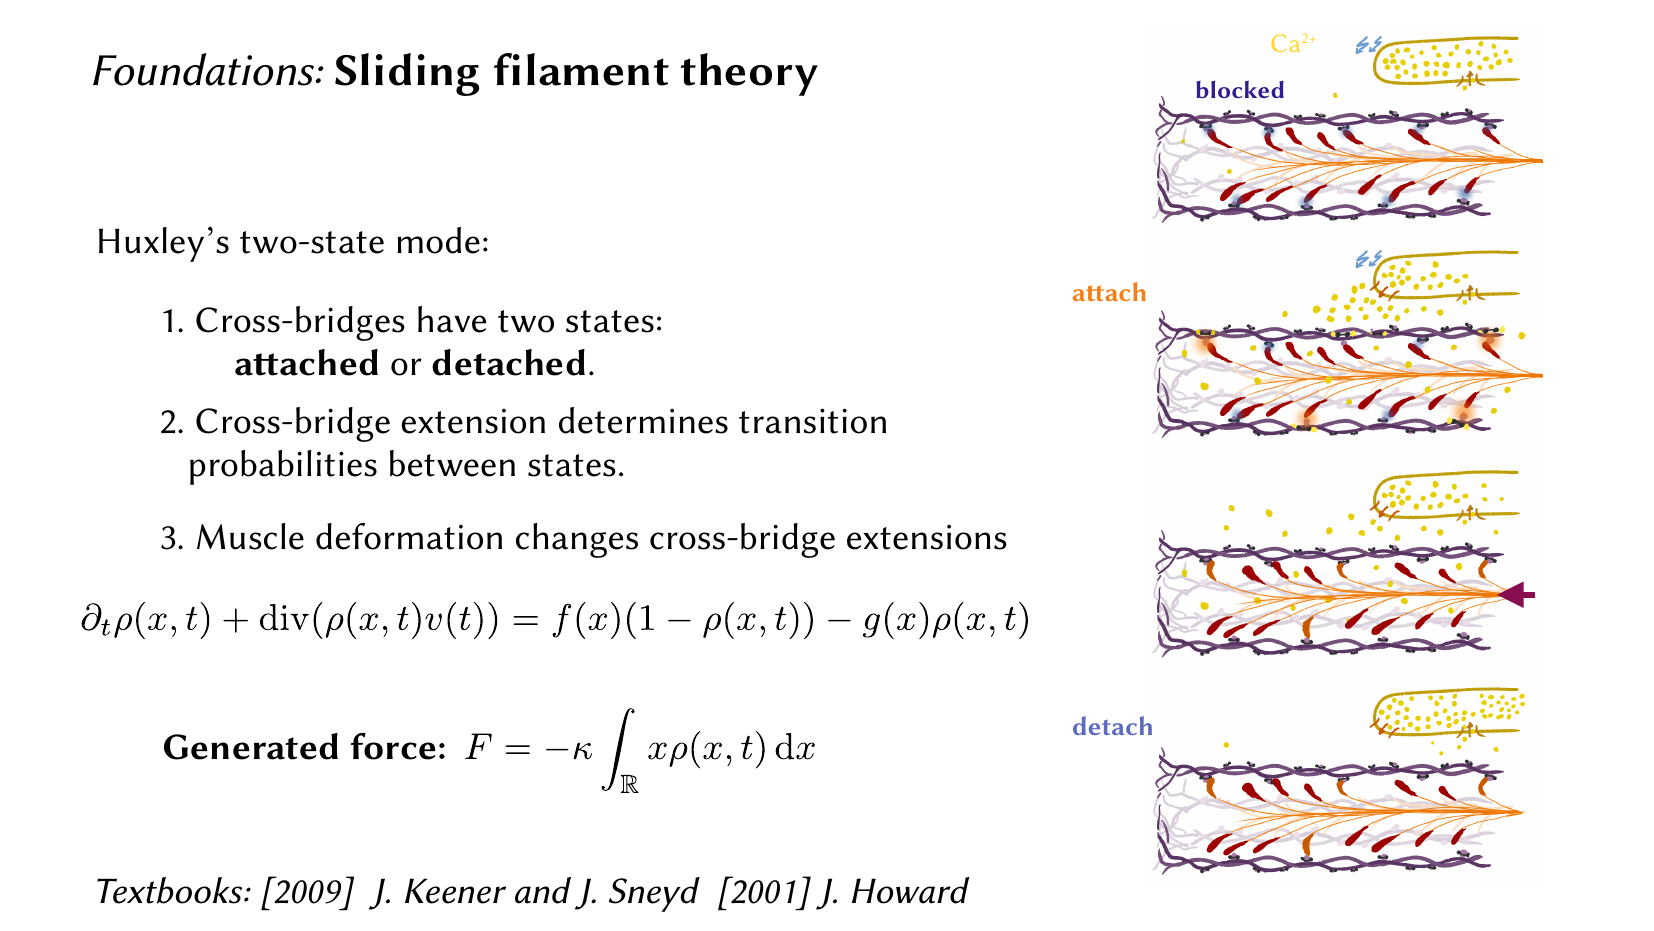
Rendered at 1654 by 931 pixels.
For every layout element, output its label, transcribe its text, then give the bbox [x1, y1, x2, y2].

text_box [313, 601, 323, 640]
text_box [627, 601, 636, 640]
text_box [200, 601, 210, 640]
text_box [691, 731, 701, 769]
text_box 2. Cross-bridge extension determines transition probabilities between states. [144, 392, 1035, 493]
text_box attach [1057, 270, 1163, 316]
text_box [919, 601, 929, 640]
text_box [347, 601, 357, 640]
text_box Ca2+ [1255, 20, 1332, 67]
text_box [488, 601, 498, 640]
text_box [101, 619, 110, 636]
text_box [171, 625, 176, 638]
text_box [703, 613, 722, 638]
text_box [796, 742, 815, 760]
text_box [990, 625, 995, 638]
text_box [148, 613, 167, 631]
text_box [588, 613, 608, 631]
text_box [725, 601, 734, 640]
text_box [552, 603, 572, 638]
text_box [601, 708, 635, 792]
text_box [290, 613, 309, 631]
text_box [641, 605, 654, 630]
text_box [81, 603, 102, 631]
text_box [411, 601, 421, 640]
text_box [620, 774, 639, 793]
text_box [447, 601, 457, 640]
text_box [774, 606, 787, 631]
text_box [741, 735, 753, 760]
text_box [755, 731, 765, 769]
text_box [885, 601, 894, 640]
text_box [397, 606, 409, 631]
text_box 1. Cross-bridges have two states: attached or detached. [144, 291, 1035, 392]
text_box [932, 613, 951, 638]
text_box [425, 613, 442, 631]
text_box [648, 742, 667, 760]
text_box [737, 613, 756, 631]
text_box [325, 613, 344, 638]
text_box [760, 625, 766, 638]
text_box [804, 601, 813, 640]
text_box [114, 613, 132, 638]
text_box [382, 625, 388, 638]
text_box [473, 601, 483, 640]
text_box [726, 755, 732, 767]
text_box [259, 604, 279, 631]
text_box [465, 733, 492, 759]
text_box [1019, 601, 1028, 640]
text_box [896, 613, 916, 631]
text_box Foundations: Sliding filament theory [74, 37, 1035, 157]
text_box [610, 601, 620, 640]
text_box Huxley’s two-state mode: [80, 213, 986, 271]
text_box [459, 606, 471, 631]
text_box [280, 613, 289, 630]
text_box [1004, 606, 1016, 631]
picture [1035, 20, 1653, 894]
text_box blocked [1180, 69, 1300, 113]
text_box [359, 613, 379, 631]
text_box detach [1057, 704, 1169, 750]
text_box Generated force: [147, 718, 461, 776]
text_box [573, 742, 593, 760]
text_box 3. Muscle deformation changes cross-bridge extensions [144, 508, 1023, 567]
text_box [789, 601, 799, 640]
text_box [223, 608, 249, 633]
text_box [703, 742, 723, 760]
text_box [576, 601, 586, 640]
text_box [185, 606, 198, 631]
text_box [862, 613, 880, 638]
text_box [966, 613, 986, 631]
text_box [669, 742, 688, 768]
text_box [775, 733, 795, 760]
text_box [136, 601, 145, 640]
text_box Textbooks: [2009] J. Keener and J. Sneyd [2001] J. Howard [77, 862, 982, 921]
text_box [954, 601, 964, 640]
